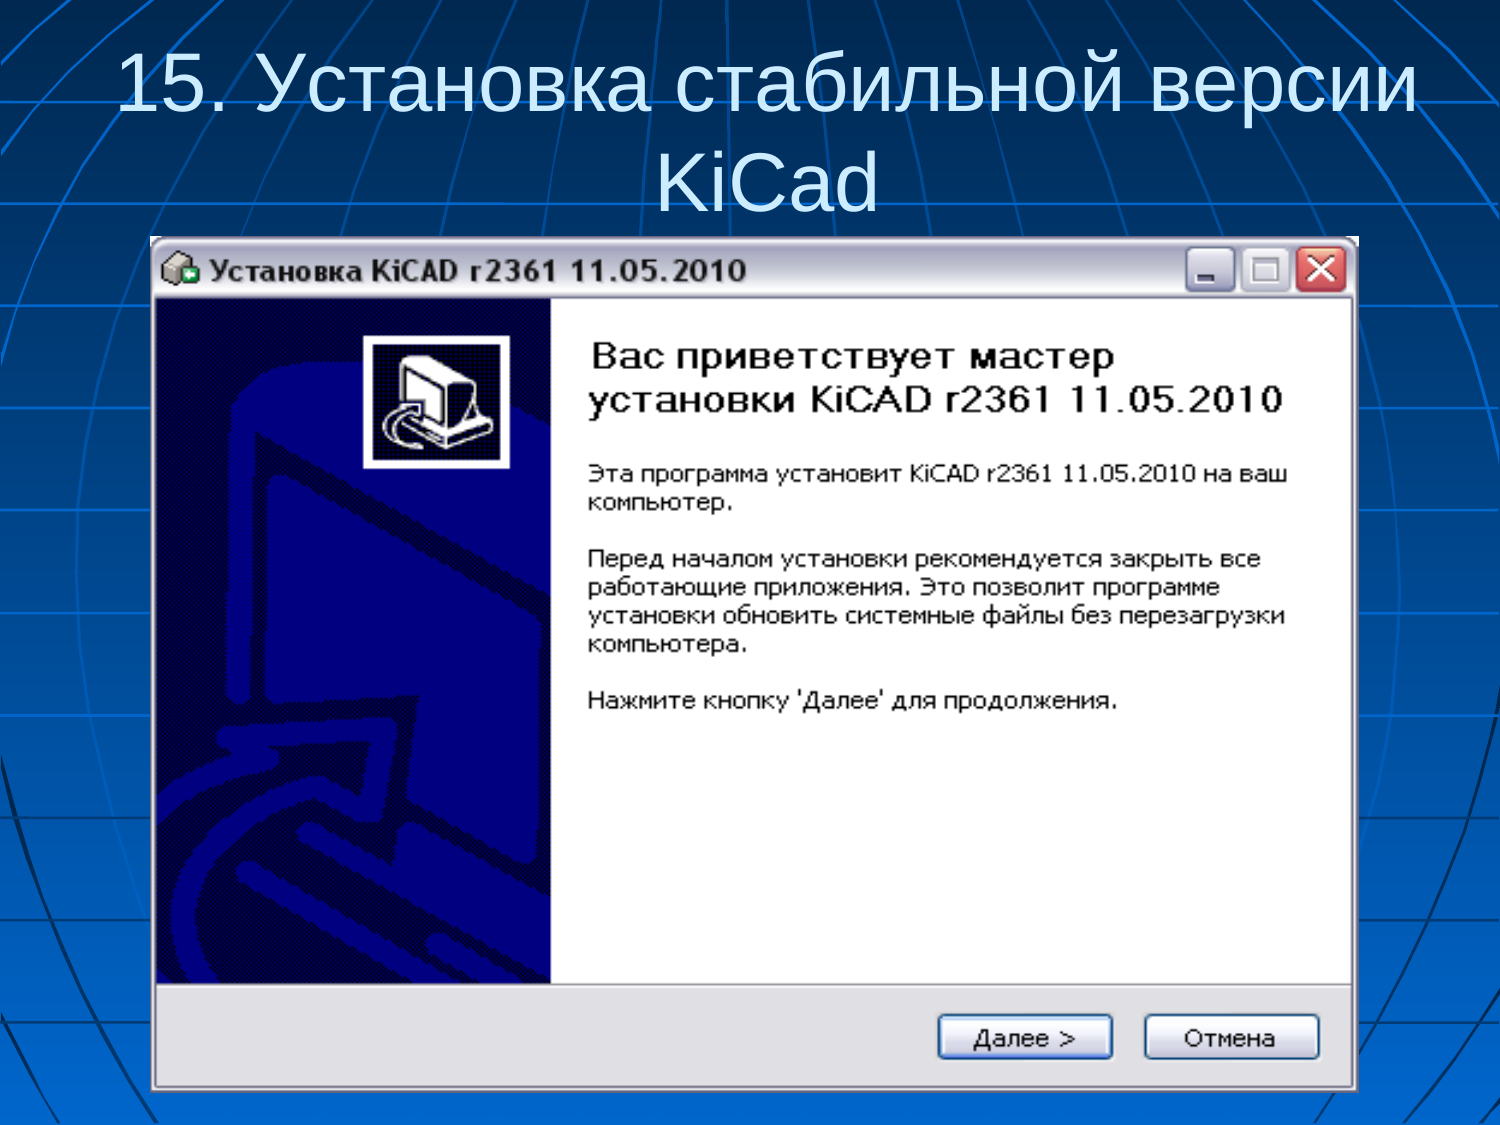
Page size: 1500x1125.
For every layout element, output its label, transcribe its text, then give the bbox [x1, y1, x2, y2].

title 15. Установка стабильной версии KiCad [0, 20, 1500, 237]
picture [150, 236, 1359, 1093]
